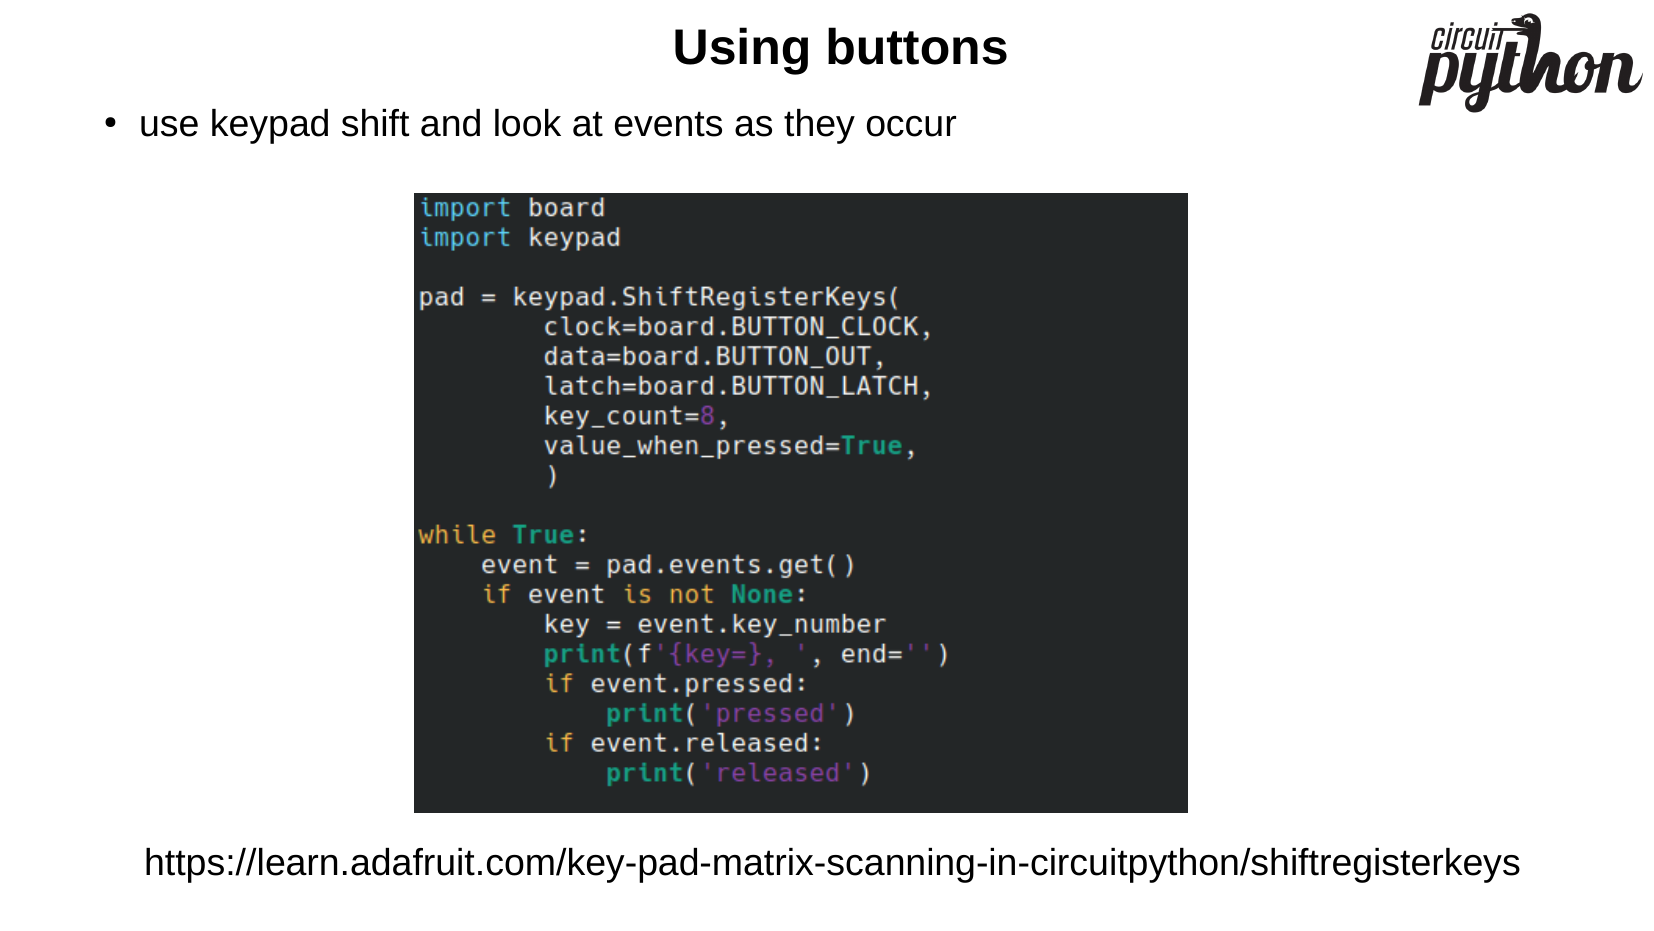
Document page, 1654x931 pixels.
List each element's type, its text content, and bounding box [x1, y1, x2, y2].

picture [414, 193, 1188, 813]
text_box use keypad shift and look at events as they occur [89, 95, 983, 227]
text_box Using buttons [622, 12, 1032, 90]
picture [1417, 10, 1643, 114]
text_box https://learn.adafruit.com/key-pad-matrix-scanning-in-circuitpython/shiftregisterkeys [129, 833, 1537, 891]
